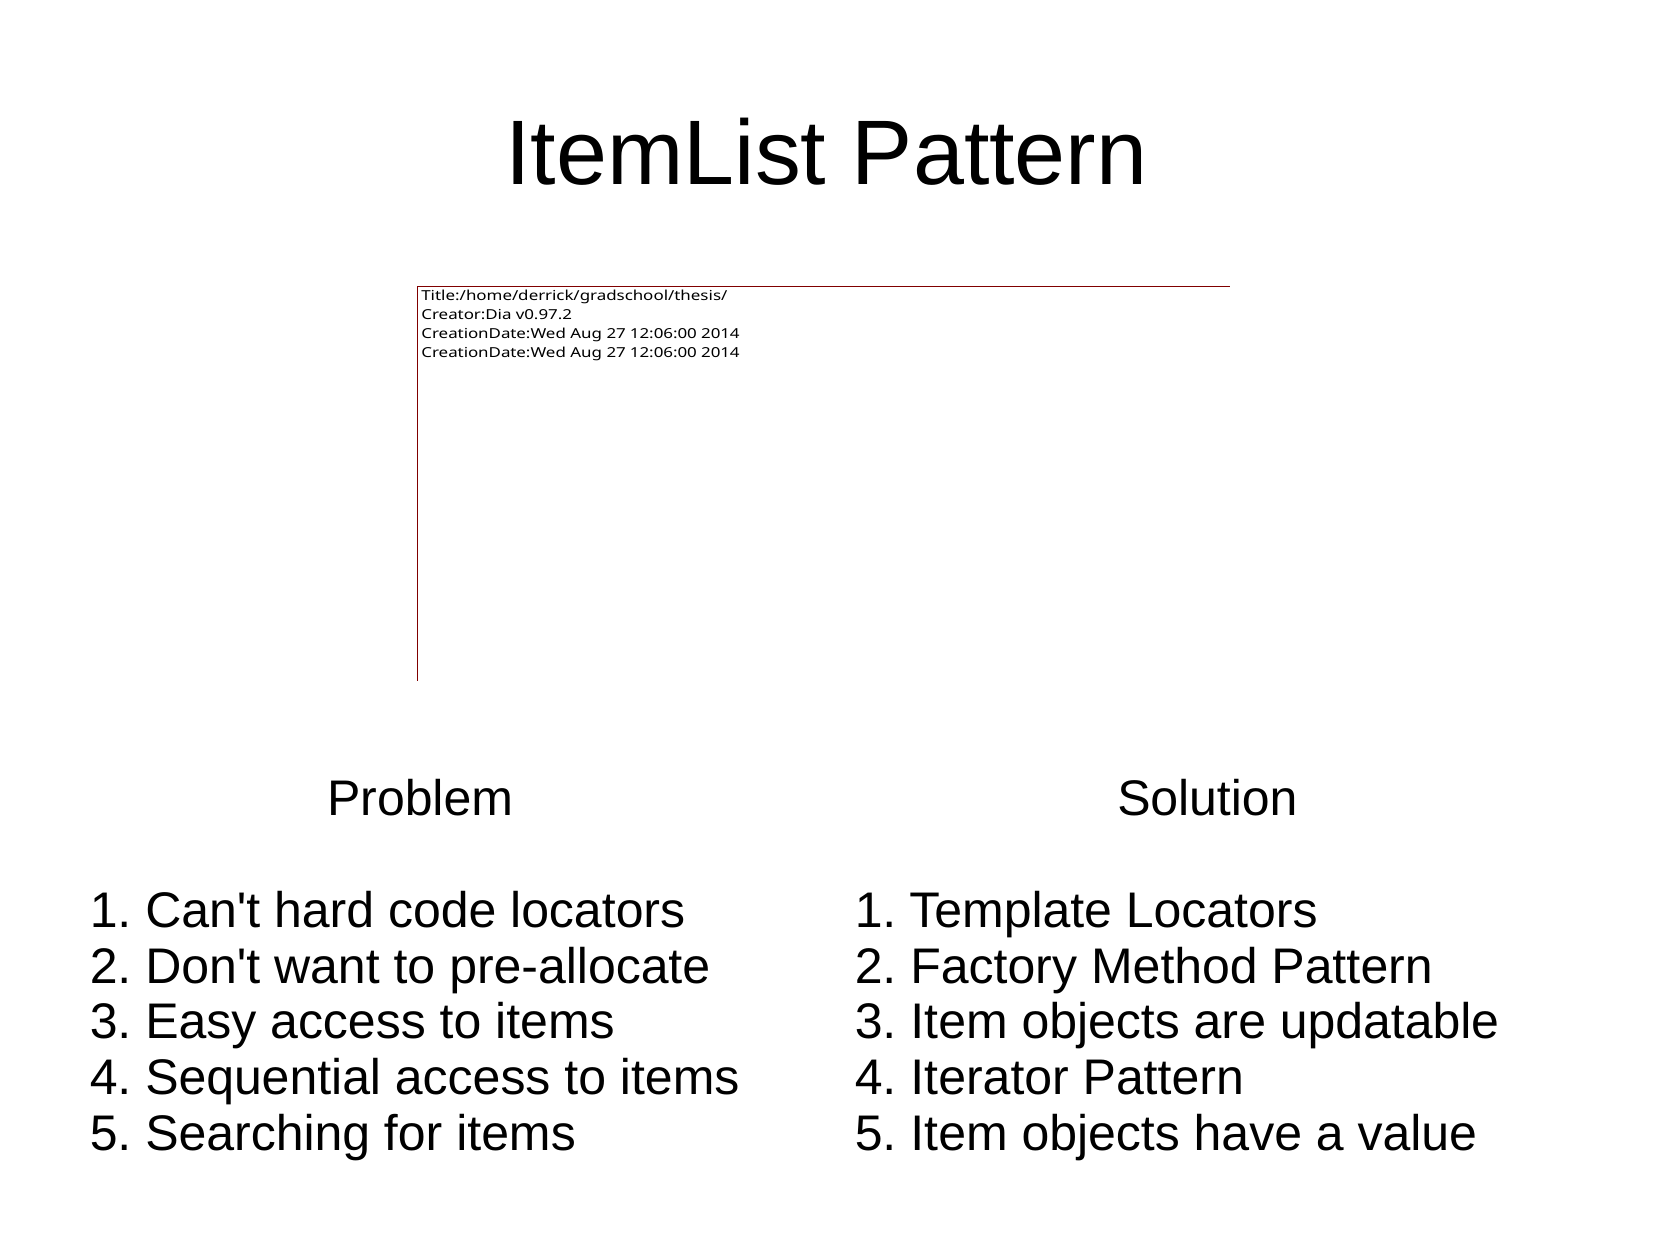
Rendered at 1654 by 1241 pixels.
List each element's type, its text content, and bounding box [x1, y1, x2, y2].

text_box Problem 1. Can't hard code locators 2. Don't want to pre-allocate 3. Easy access to items 4. Sequential access to items 5. Searching for items [75, 763, 766, 1169]
title ItemList Pattern [82, 49, 1571, 257]
text_box Solution 1. Template Locators 2. Factory Method Pattern 3. Item objects are updatable 4. Iterator Pattern 5. Item objects have a value [840, 763, 1576, 1169]
picture [415, 285, 1231, 681]
